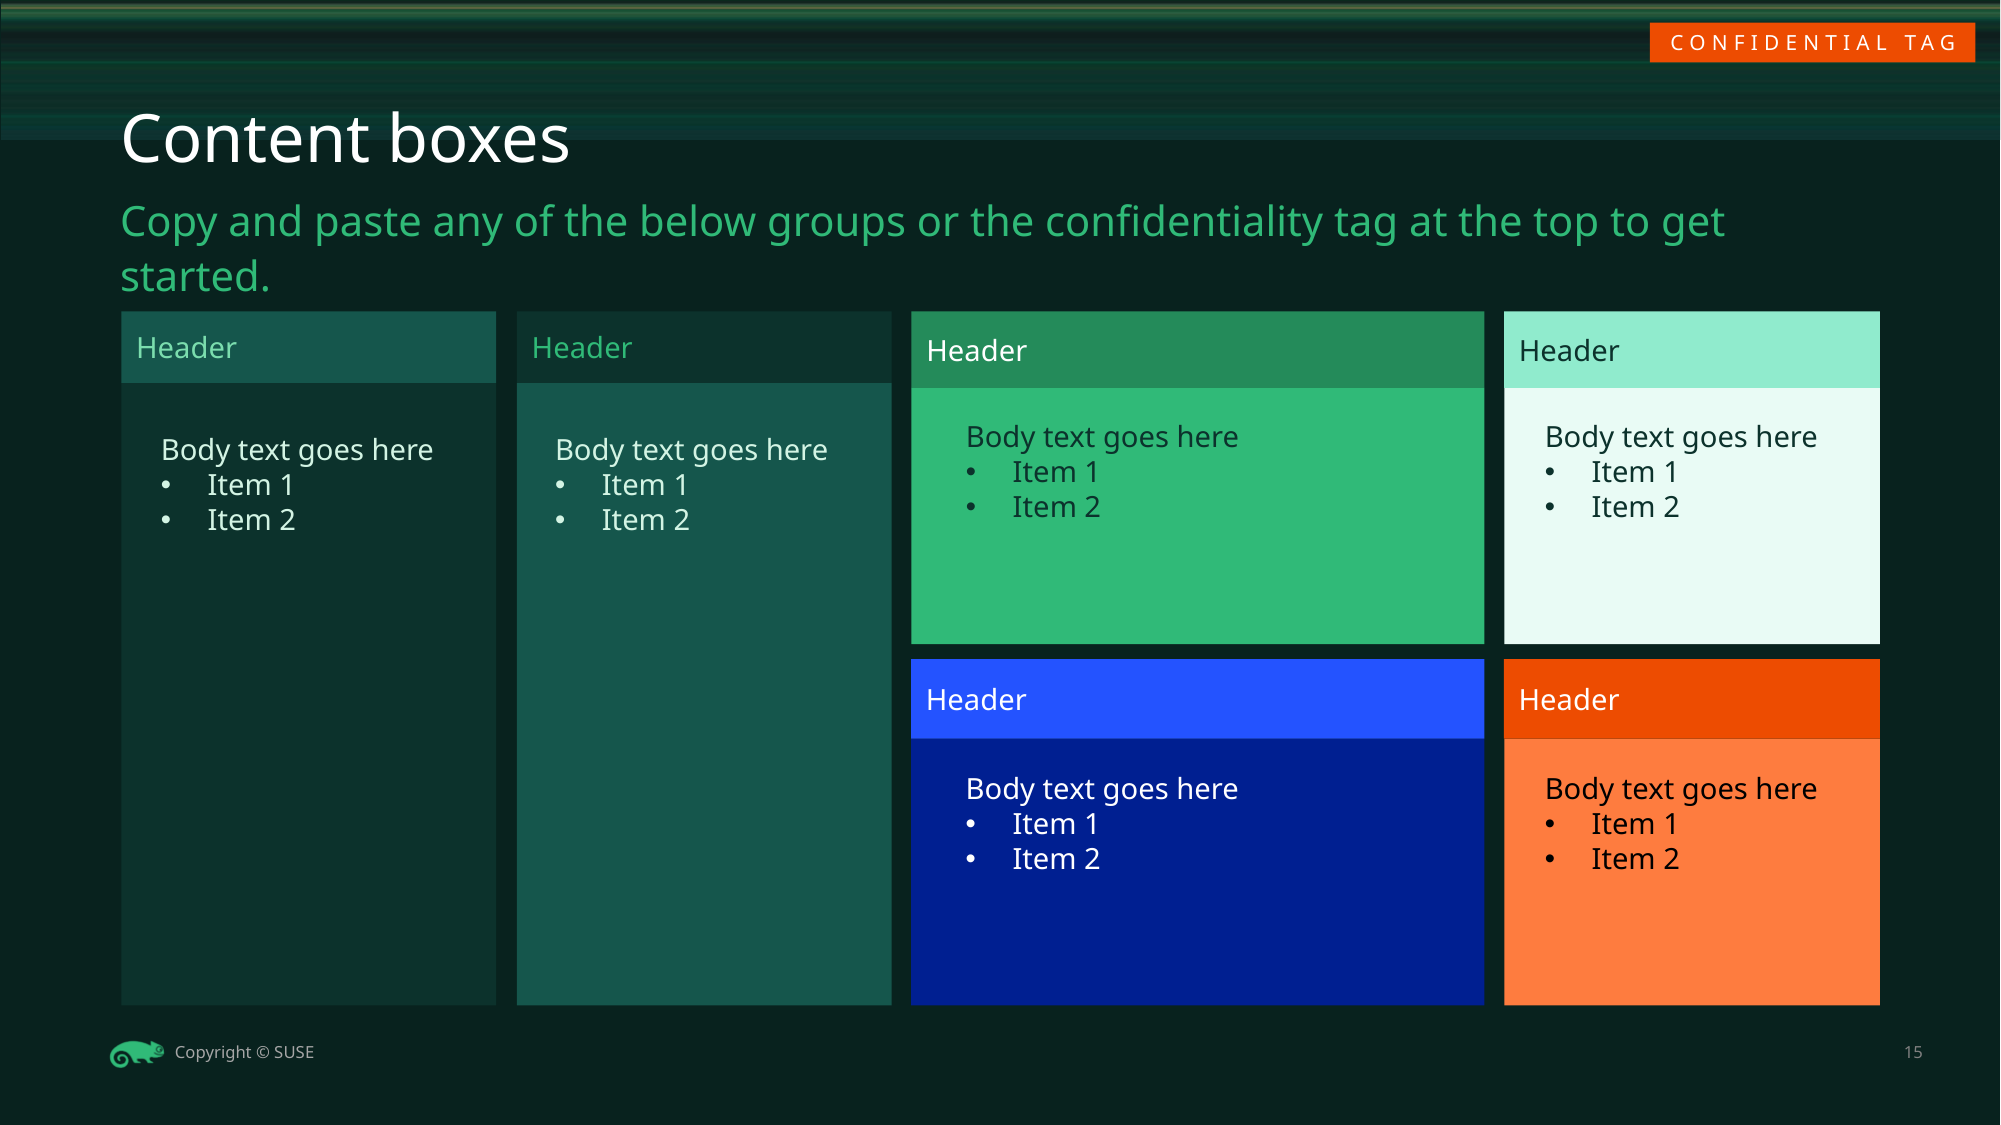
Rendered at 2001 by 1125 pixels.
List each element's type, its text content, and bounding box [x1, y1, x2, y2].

text_box Header [1504, 311, 1880, 388]
text_box Body text goes here Item 1 Item 2 [951, 411, 1447, 531]
text_box Body text goes here Item 1 Item 2 [950, 763, 1447, 883]
text_box [911, 739, 1485, 1006]
slide_number <number> [1875, 1042, 1923, 1063]
text_box CONFIDENTIAL TAG [1649, 22, 1976, 63]
text_box Body text goes here Item 1 Item 2 [1530, 763, 1855, 883]
picture [1, 0, 2001, 140]
text_box [911, 388, 1485, 645]
text_box Header [1503, 659, 1880, 739]
picture [99, 1031, 175, 1074]
text_box Body text goes here Item 1 Item 2 [1530, 411, 1855, 531]
text_box Header [911, 311, 1485, 388]
text_box Header [911, 659, 1485, 739]
text_box Body text goes here Item 1 Item 2 [540, 424, 865, 545]
text_box [121, 383, 497, 1006]
text_box [1504, 388, 1880, 645]
text_box Header [516, 311, 892, 383]
text_box [516, 383, 892, 1006]
text_box Body text goes here Item 1 Item 2 [145, 424, 471, 545]
title Content boxes [120, 103, 1880, 179]
text_box Header [121, 311, 497, 383]
text_box [1504, 739, 1880, 1006]
list Copy and paste any of the below groups or the confidentiality tag at the top to get started. [120, 189, 1880, 300]
